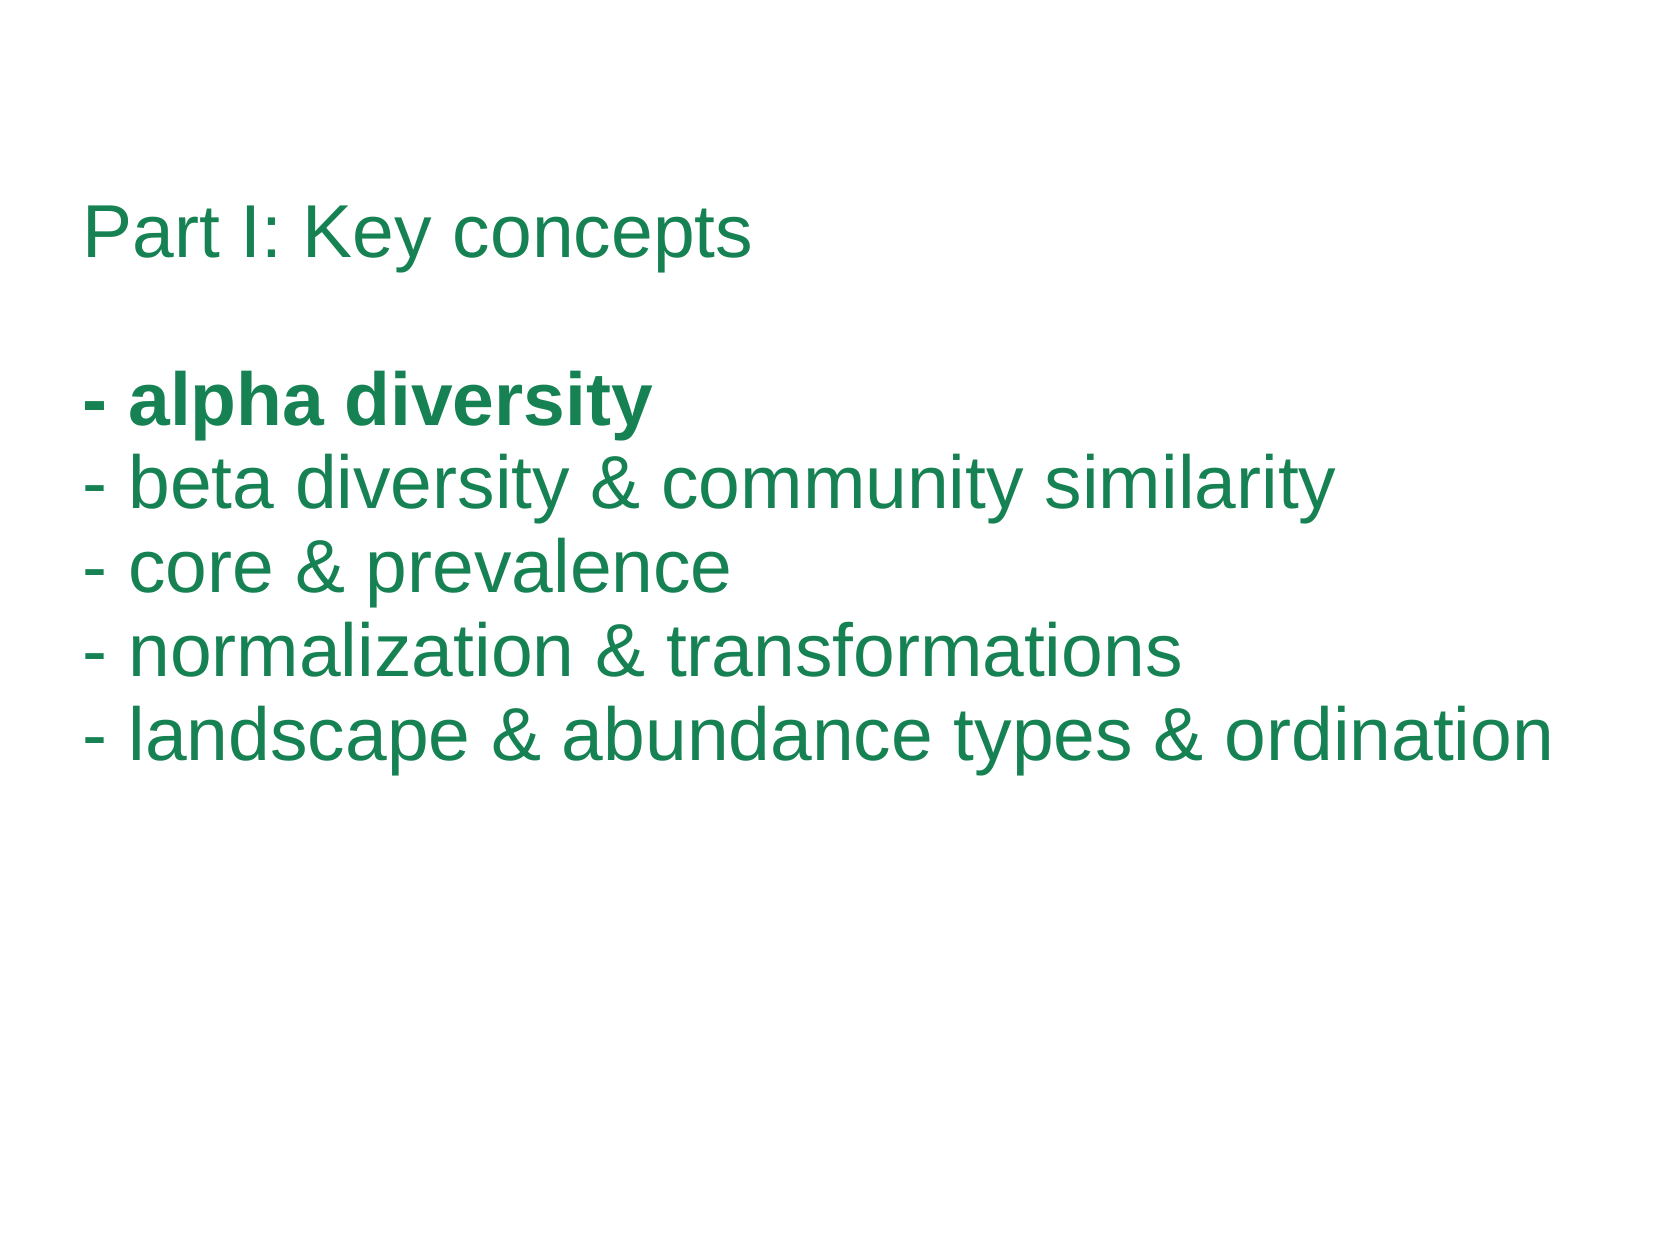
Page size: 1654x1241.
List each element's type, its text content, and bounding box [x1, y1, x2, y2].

title Part I: Key concepts - alpha diversity - beta diversity & community similarity - core & prevalence - normalization & transformations - landscape & abundance types & ordination [82, 81, 1571, 1137]
